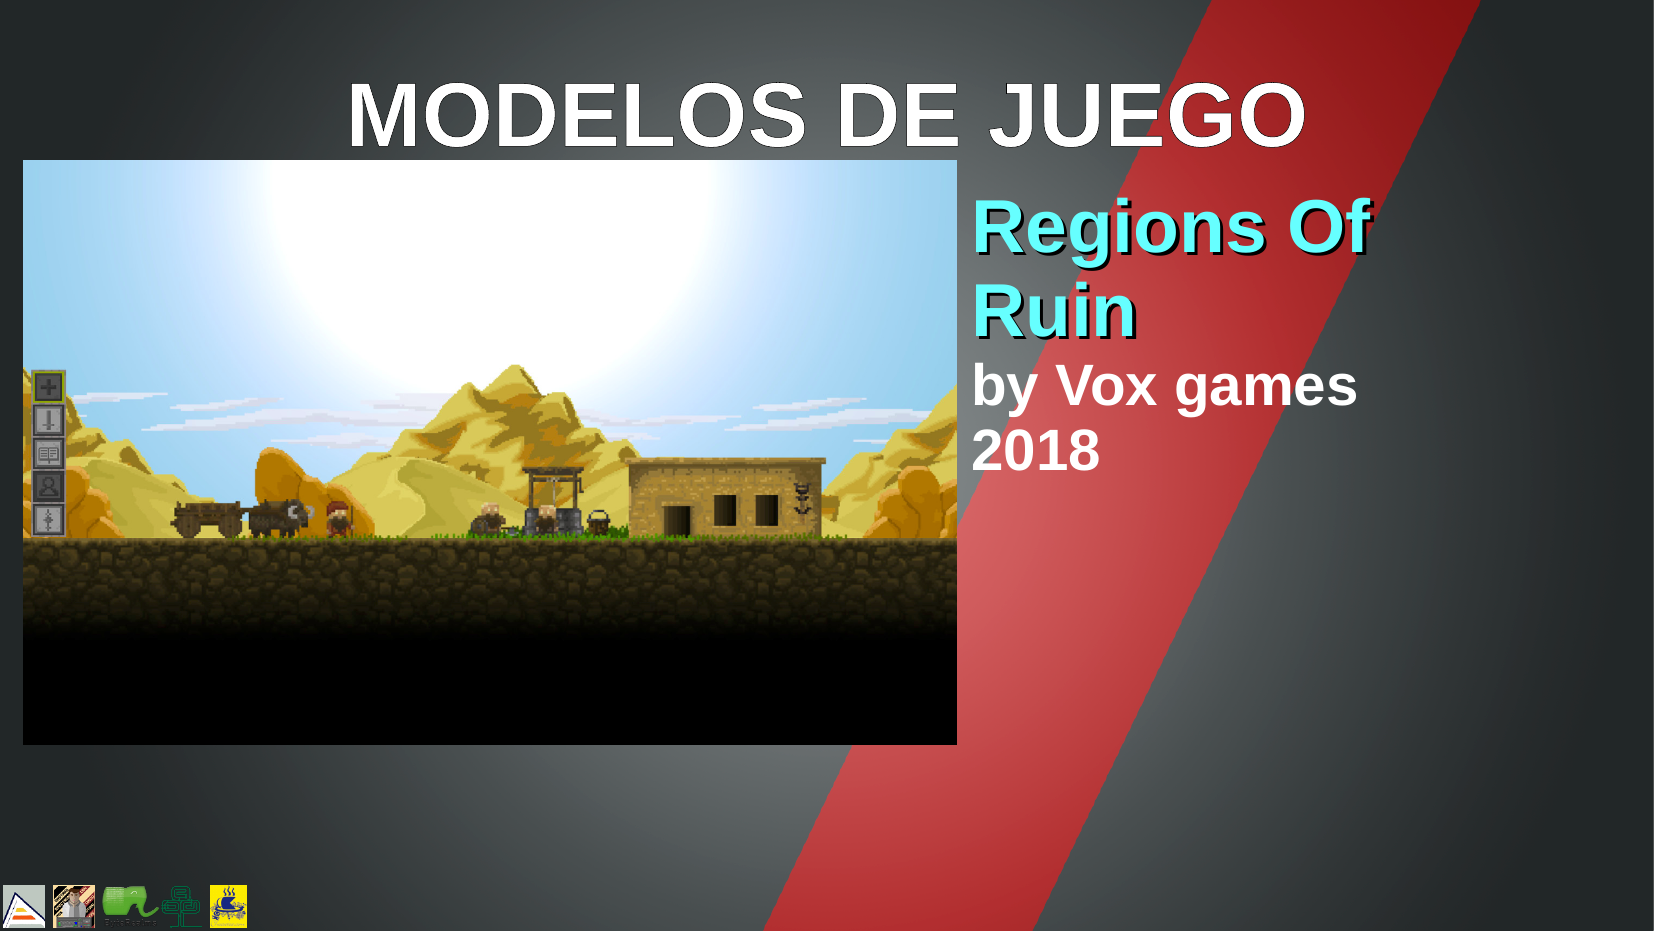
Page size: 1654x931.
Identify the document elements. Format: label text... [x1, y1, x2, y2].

text_box Regions Of Ruin by Vox games 2018 [957, 177, 1512, 532]
title MODELOS DE JUEGO [82, 37, 1571, 193]
picture [0, 0, 1654, 931]
